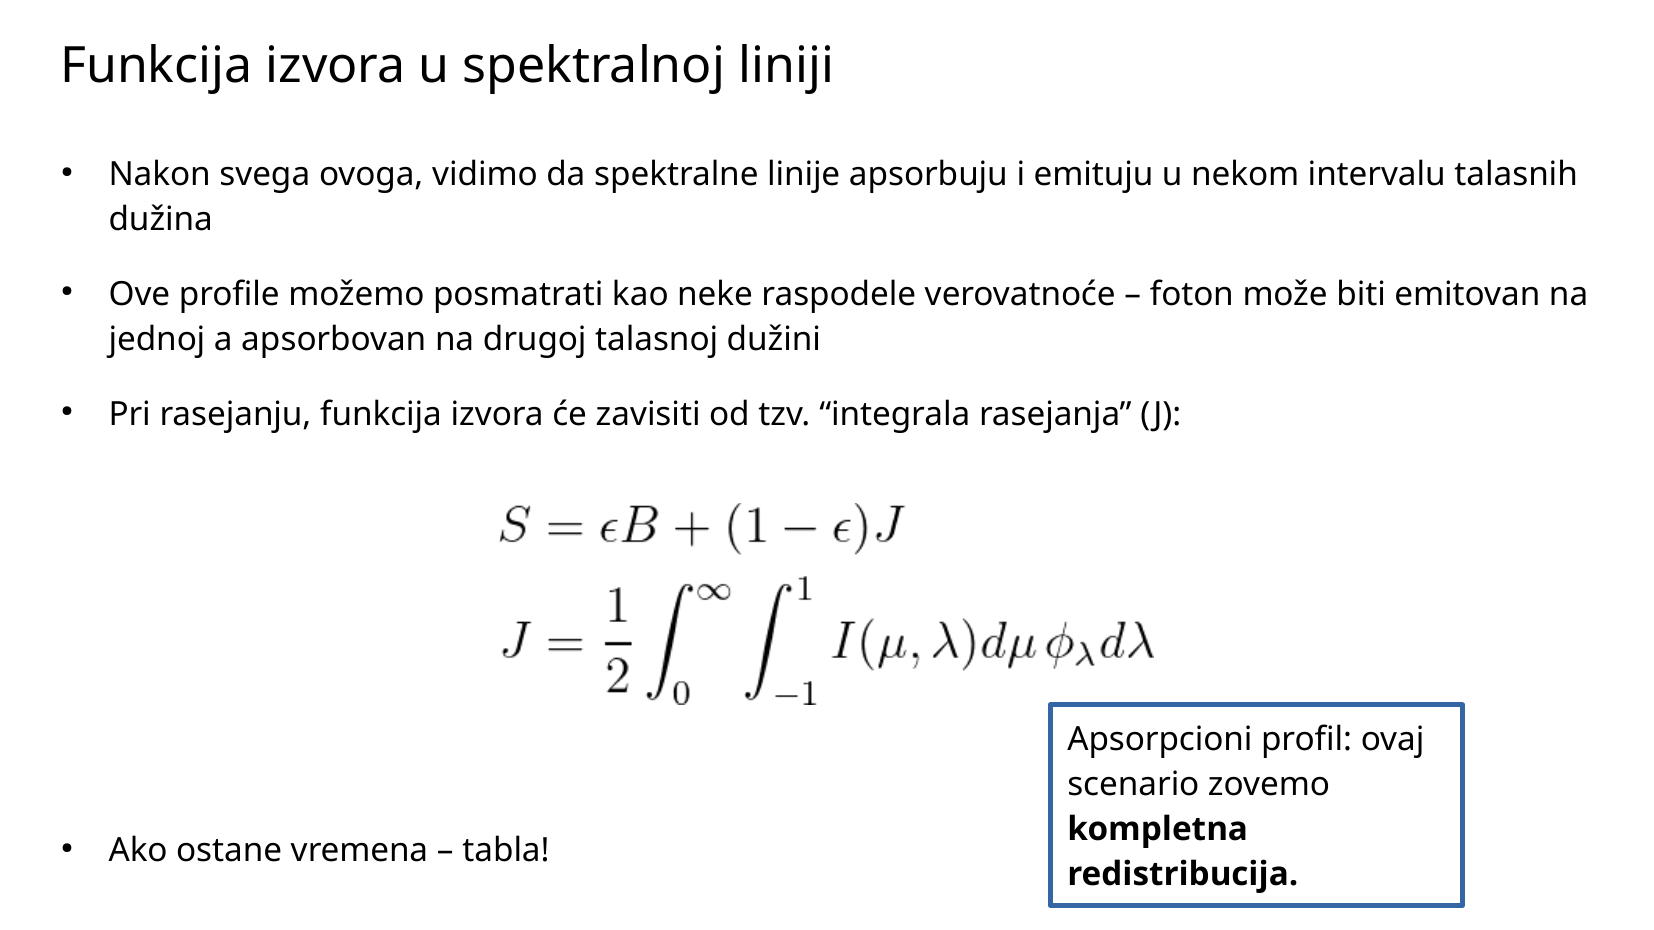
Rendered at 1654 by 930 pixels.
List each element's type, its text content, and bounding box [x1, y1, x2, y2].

list Nakon svega ovoga, vidimo da spektralne linije apsorbuju i emituju u nekom intervalu talasnih dužina Ove profile možemo posmatrati kao neke raspodele verovatnoće – foton može biti emitovan na jednoj a apsorbovan na drugoj talasnoj dužini Pri rasejanju, funkcija izvora će zavisiti od tzv. “integrala rasejanja” (J): Ako ostane vremena – tabla! [45, 149, 1635, 880]
list Nakon svega ovoga, vidimo da spektralne linije apsorbuju i emituju u nekom intervalu talasnih dužina Ove profile možemo posmatrati kao neke raspodele verovatnoće – foton može biti emitovan na jednoj a apsorbovan na drugoj talasnoj dužini Pri rasejanju, funkcija izvora će zavisiti od tzv. “integrala rasejanja” (J): Ako ostane vremena – tabla! [1053, 843, 1460, 880]
text_box Apsorpcioni profil: ovaj scenario zovemo kompletna redistribucija. [1050, 704, 1463, 843]
picture [499, 503, 1154, 705]
title Funkcija izvora u spektralnoj liniji [59, 13, 1648, 113]
